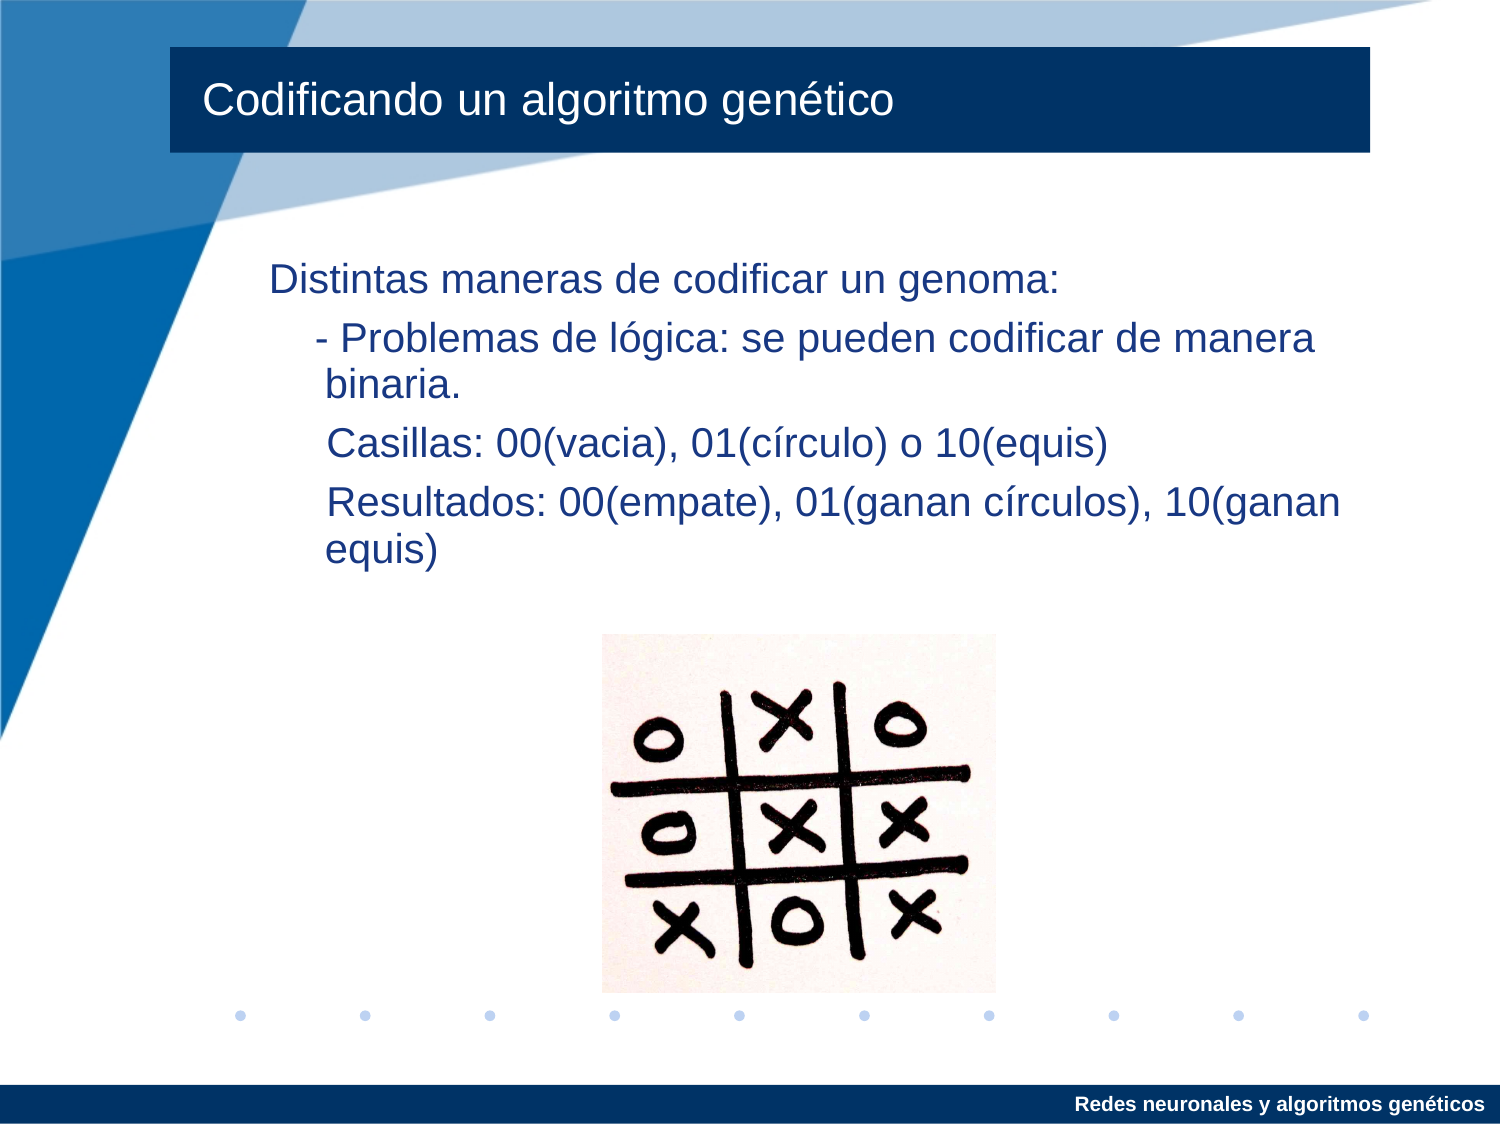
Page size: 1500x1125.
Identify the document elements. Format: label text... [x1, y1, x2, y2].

picture [602, 634, 996, 993]
title Codificando un algoritmo genético [170, 47, 1371, 153]
list Distintas maneras de codificar un genoma: - Problemas de lógica: se pueden codificar de manera binaria. Casillas: 00(vacia), 01(círculo) o 10(equis) Resultados: 00(empate), 01(ganan círculos), 10(ganan equis) [254, 248, 1430, 1125]
picture [0, 0, 1500, 842]
